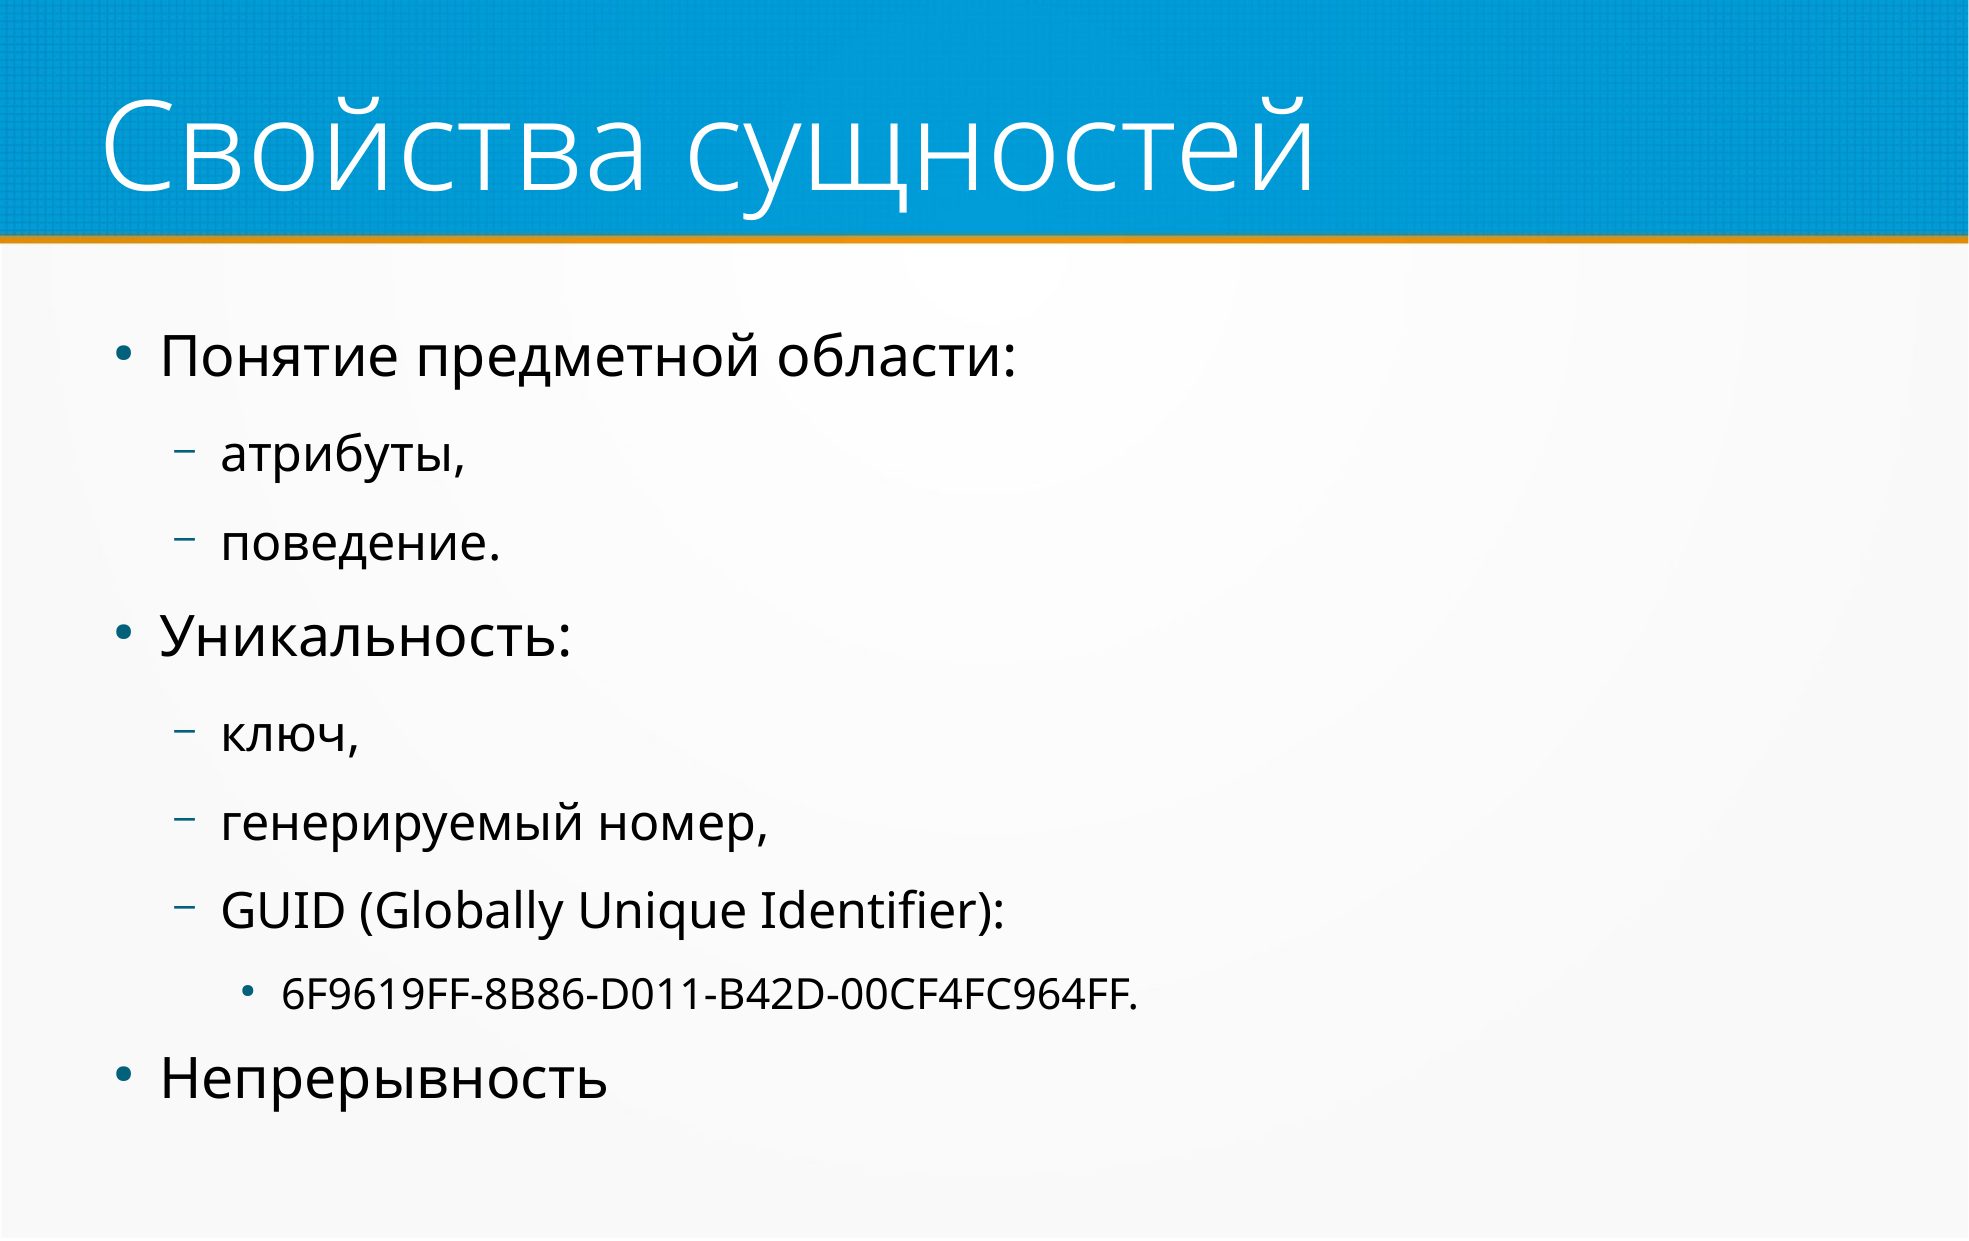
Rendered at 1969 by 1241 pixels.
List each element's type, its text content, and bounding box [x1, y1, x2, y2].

picture [0, 233, 1969, 1241]
list Понятие предметной области: атрибуты, поведение. Уникальность: ключ, генерируемый номер, GUID (Globally Unique Identifier): 6F9619FF-8B86-D011-B42D-00CF4FC964FF. Непрерывность [98, 315, 1926, 1123]
title Свойства сущностей [98, 19, 1870, 227]
